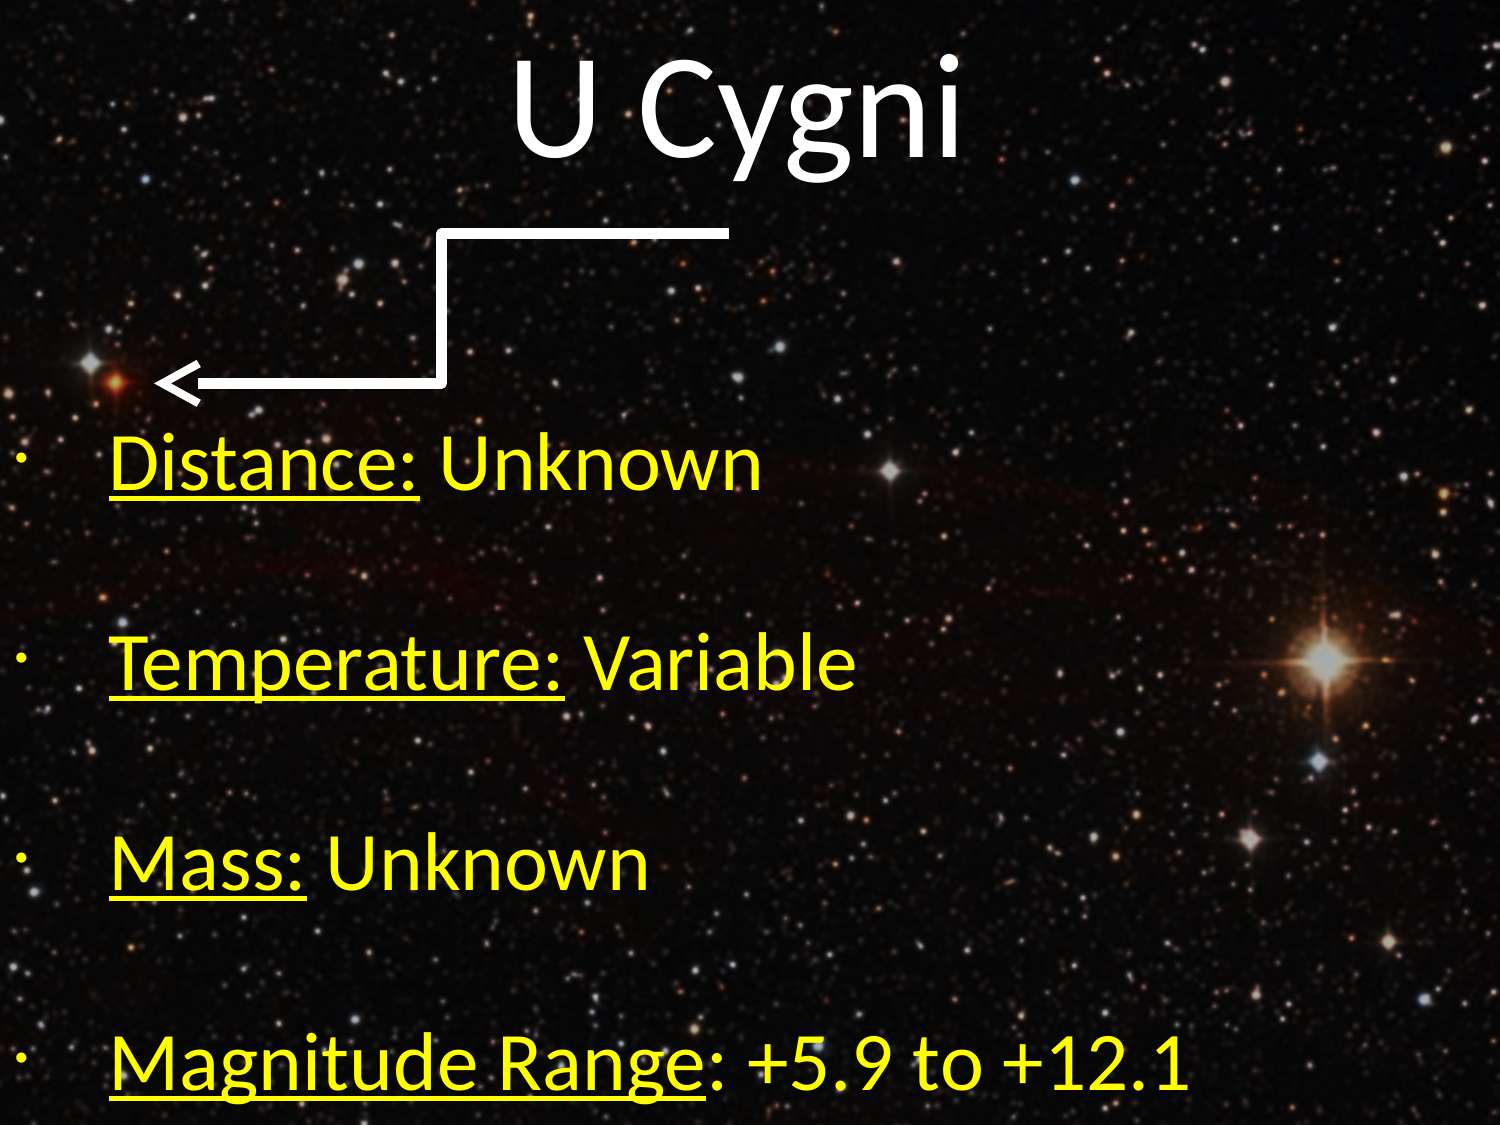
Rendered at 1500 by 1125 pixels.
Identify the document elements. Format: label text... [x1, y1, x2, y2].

text_box Distance: Unknown Temperature: Variable Mass: Unknown Magnitude Range: +5.9 to +12.1 [0, 399, 1435, 1115]
text_box U Cygni [462, 0, 1013, 195]
picture [0, 0, 1500, 1125]
